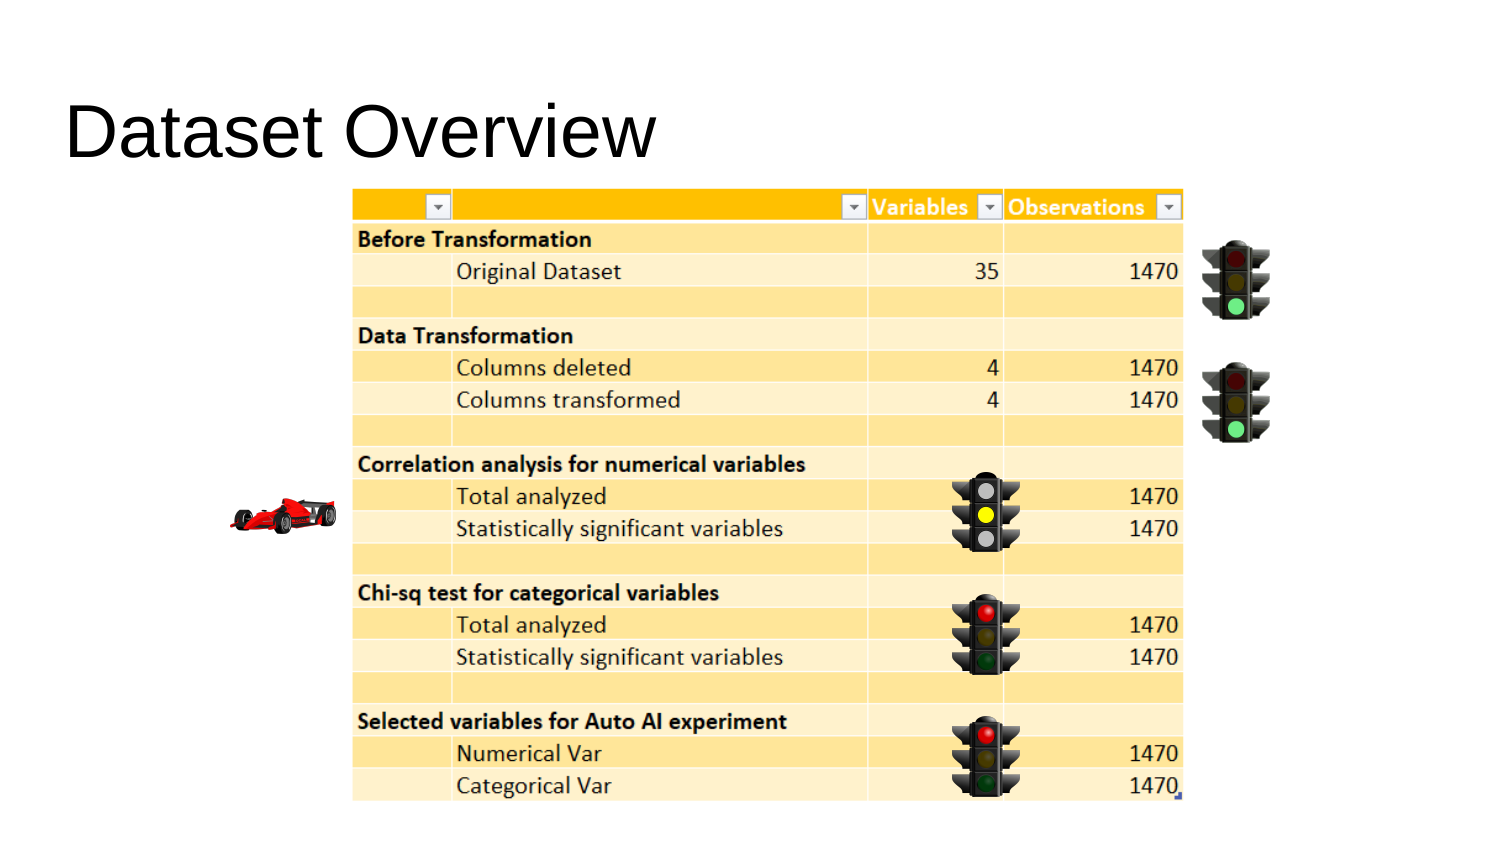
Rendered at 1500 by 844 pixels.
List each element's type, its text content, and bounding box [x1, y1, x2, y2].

picture [1202, 240, 1270, 321]
picture [349, 184, 1187, 807]
picture [230, 463, 336, 569]
title Dataset Overview [49, 67, 1488, 173]
picture [1202, 362, 1270, 443]
